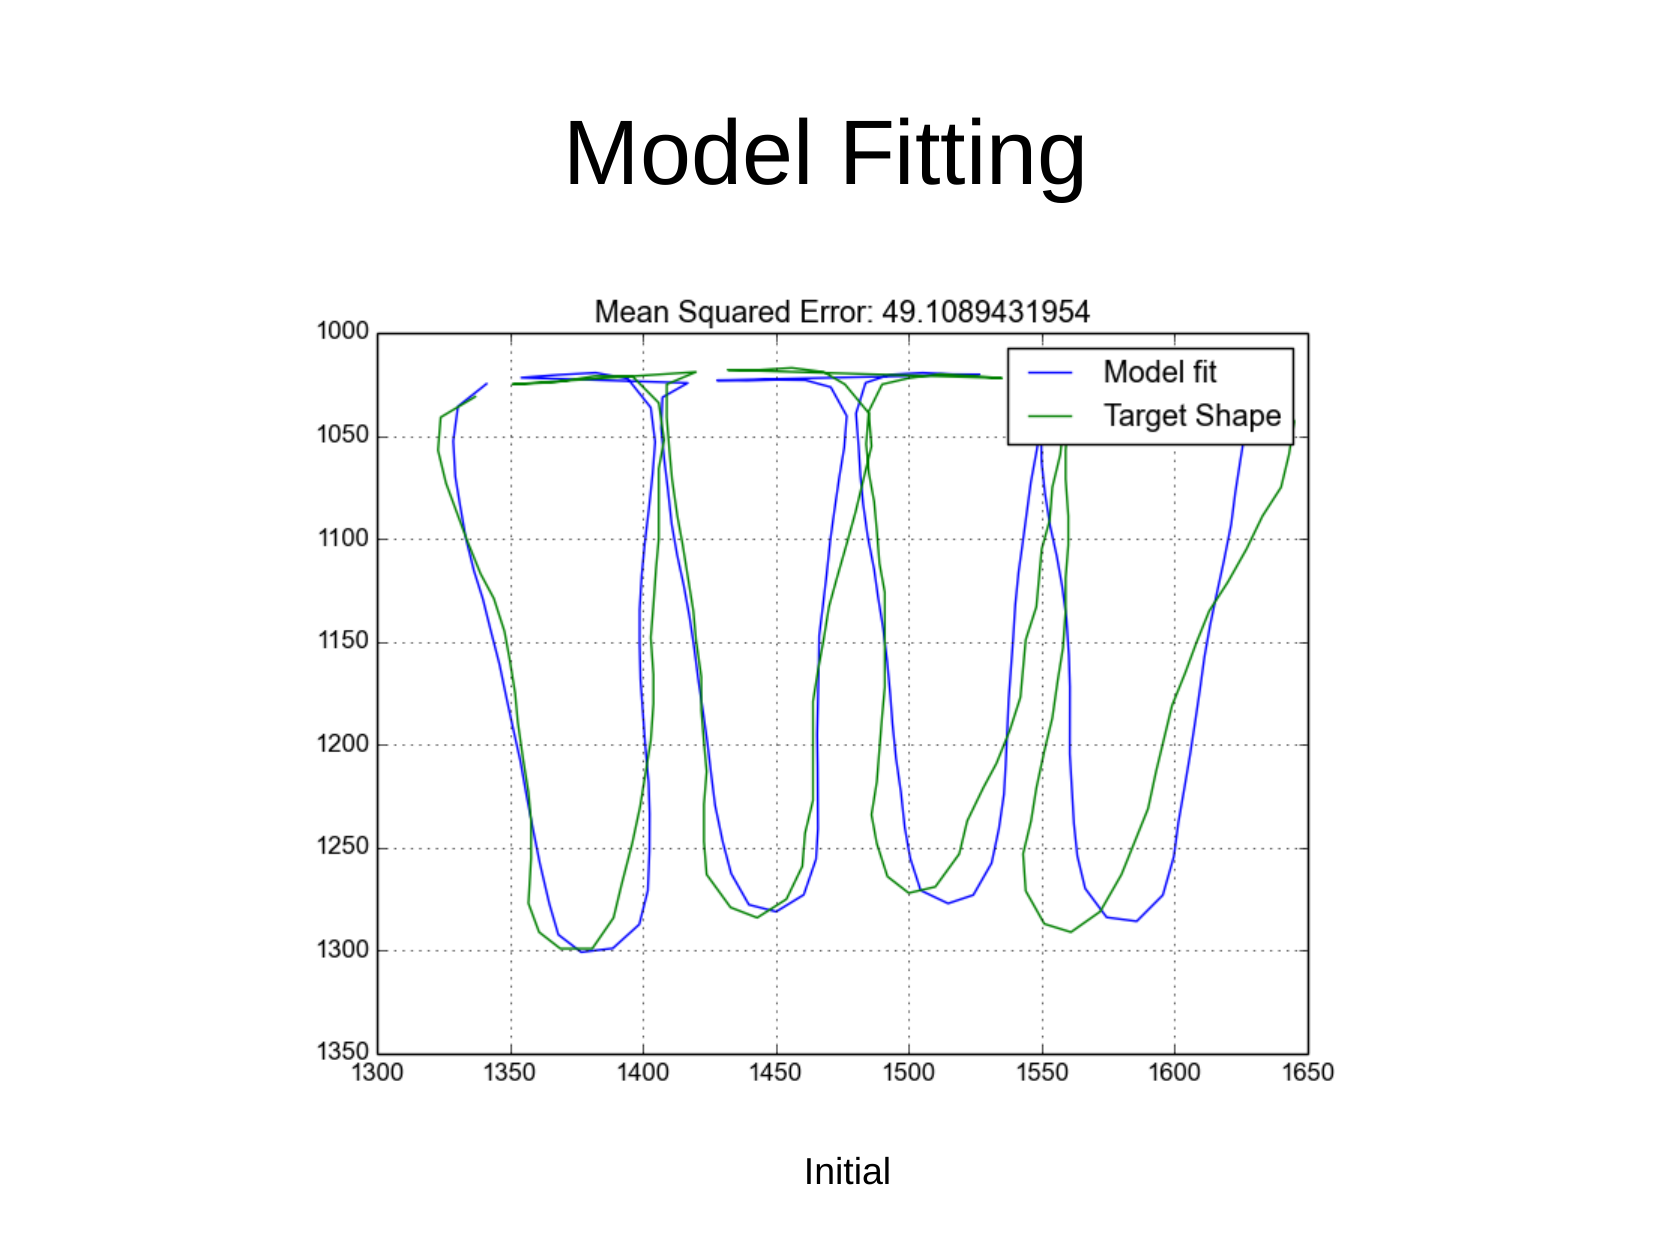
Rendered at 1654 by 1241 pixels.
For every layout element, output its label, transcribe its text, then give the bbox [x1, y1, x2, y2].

picture [227, 243, 1428, 1144]
text_box Initial [390, 1143, 1306, 1201]
title Model Fitting [82, 49, 1571, 257]
